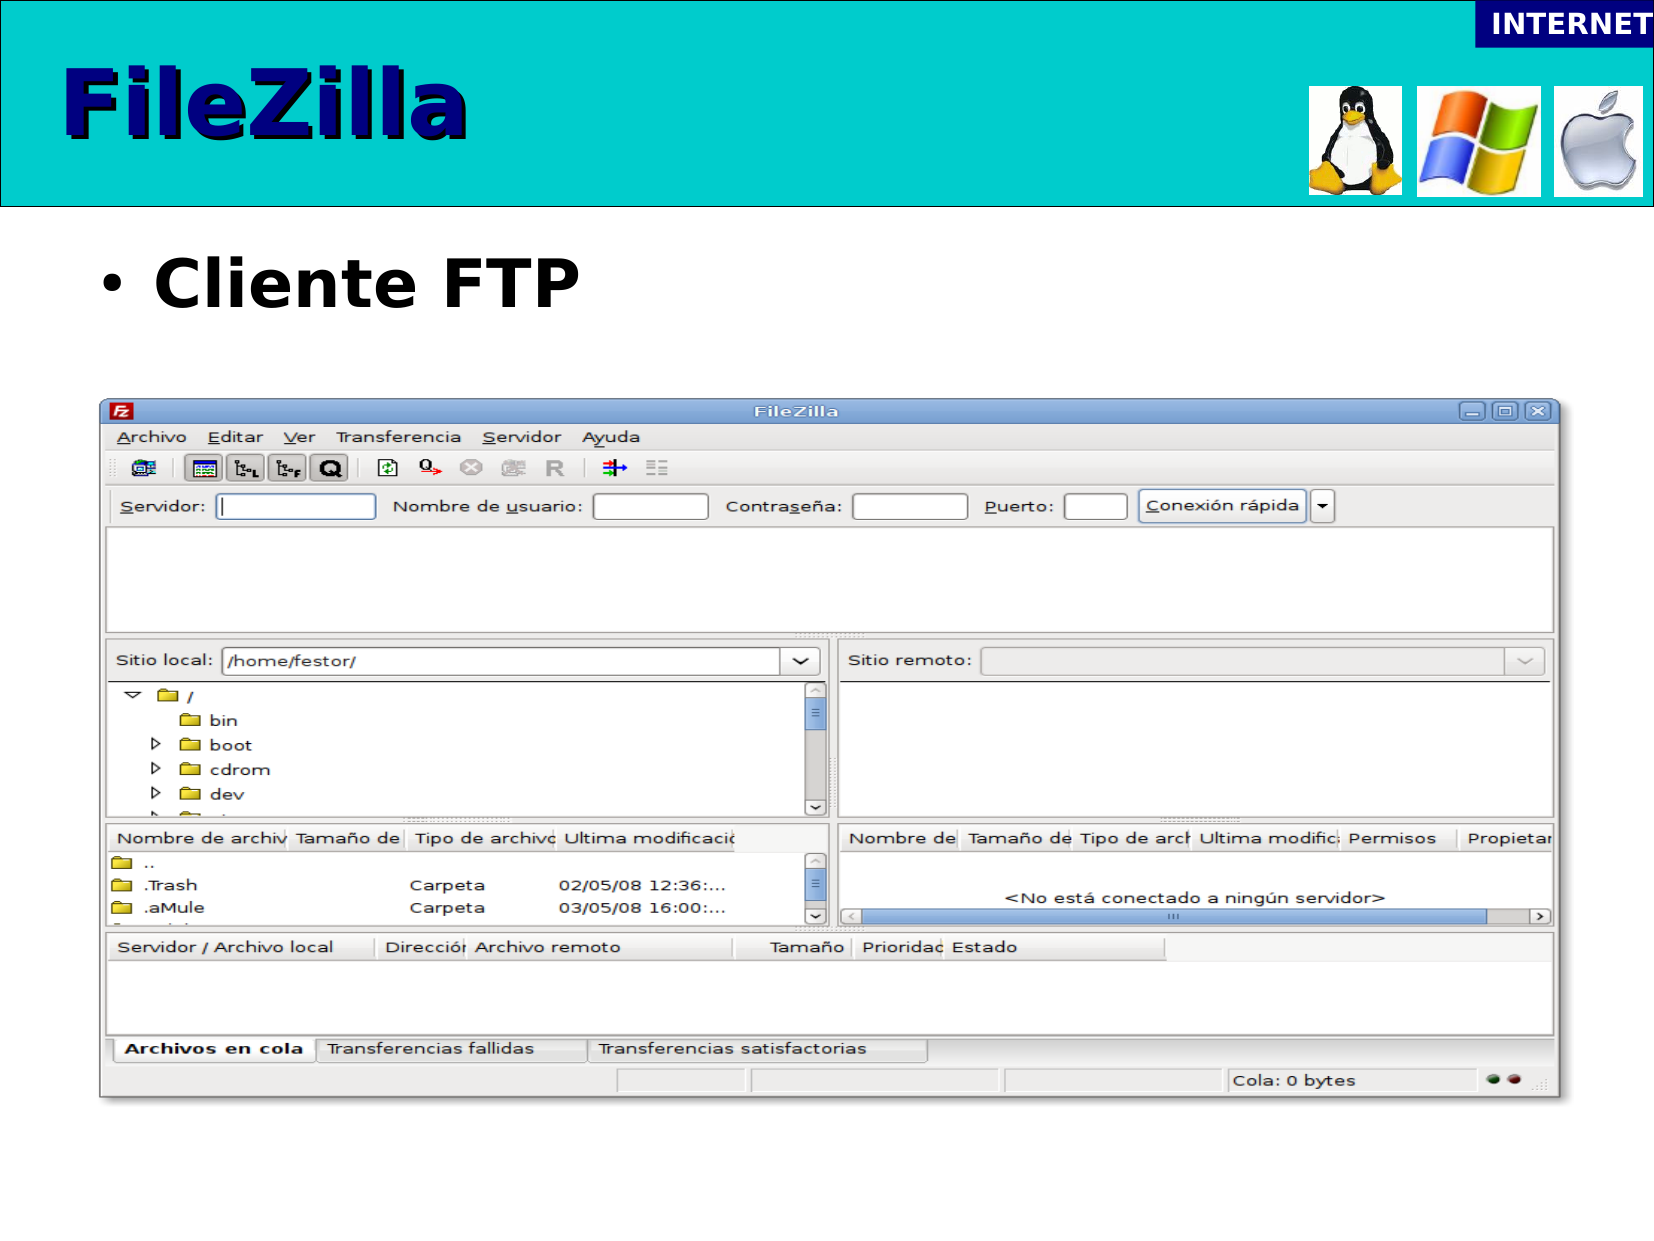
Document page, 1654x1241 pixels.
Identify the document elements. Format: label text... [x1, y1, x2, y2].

picture [1417, 86, 1541, 197]
picture [1554, 86, 1643, 197]
picture [1309, 86, 1402, 195]
picture [92, 393, 1574, 1107]
text_box INTERNET [1475, 0, 1654, 48]
title FileZilla [59, 22, 1654, 185]
list Cliente FTP [82, 245, 1571, 1094]
